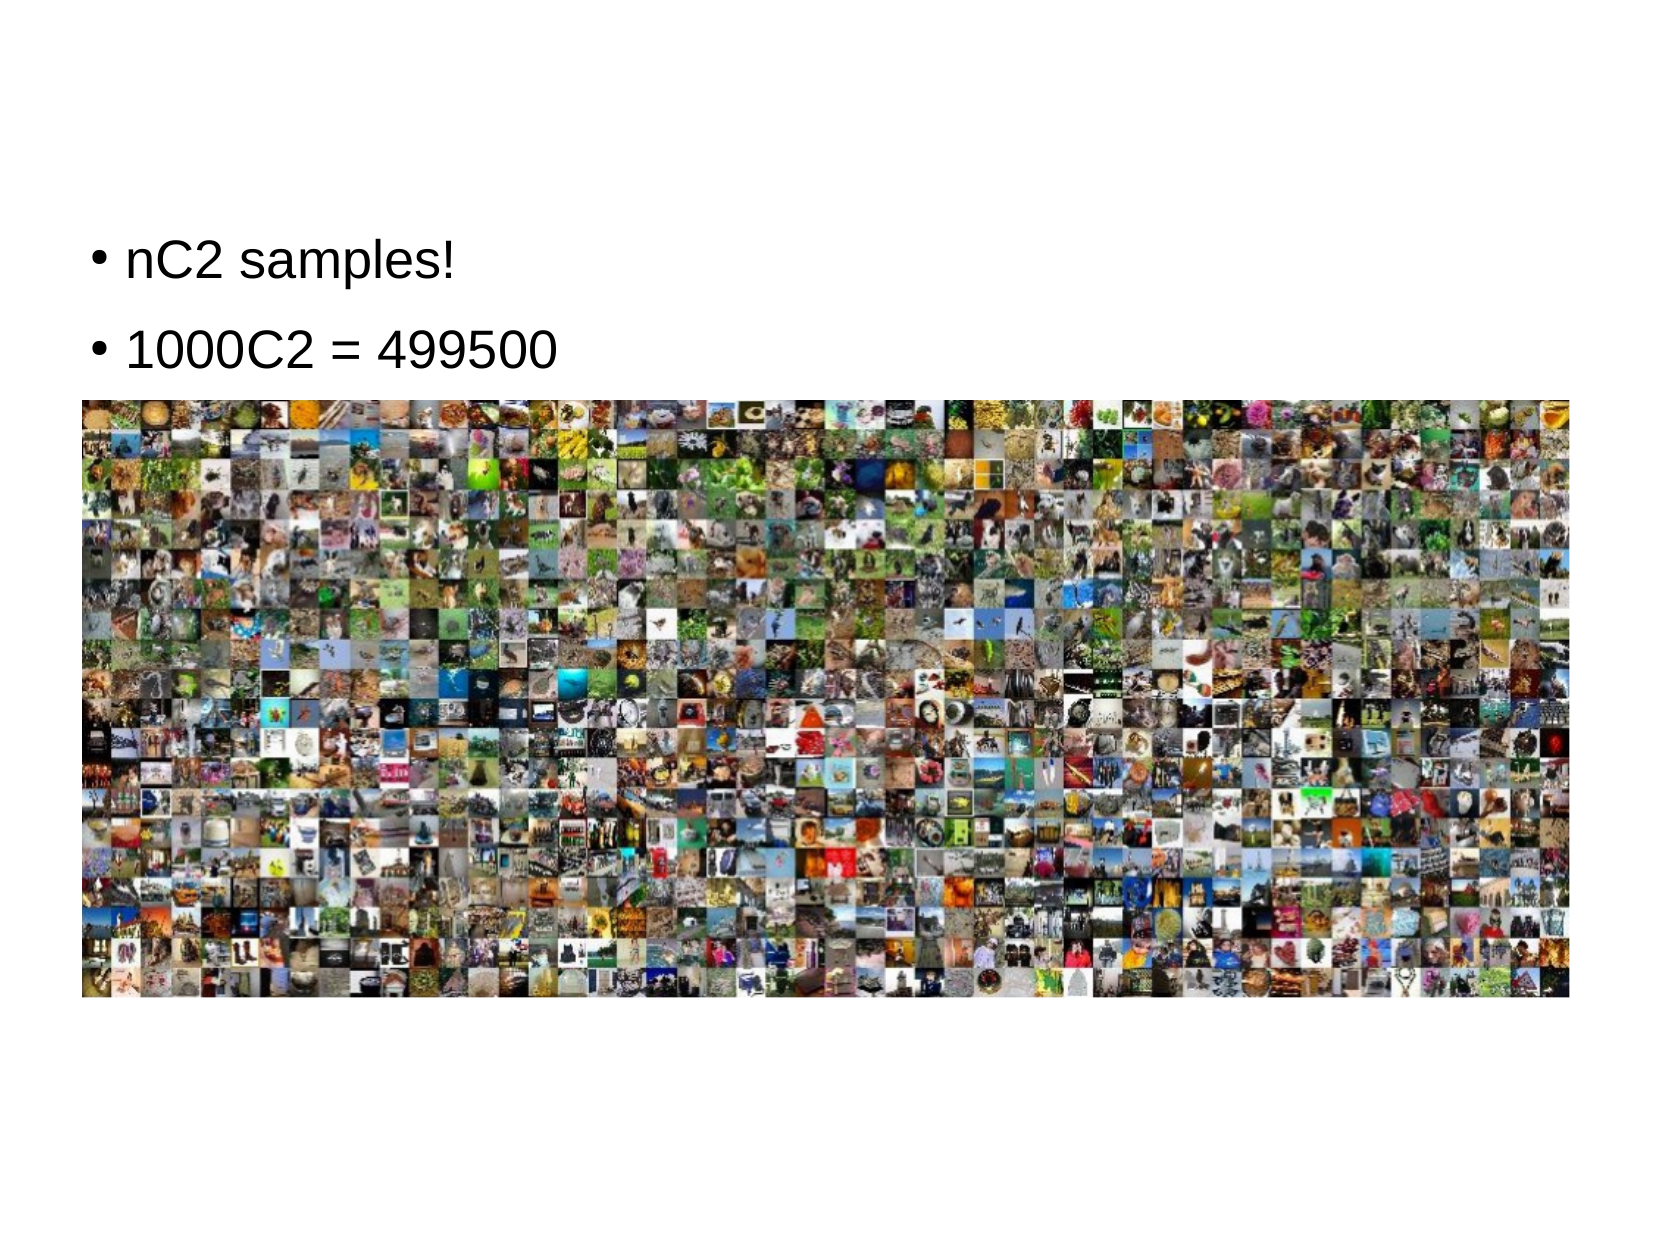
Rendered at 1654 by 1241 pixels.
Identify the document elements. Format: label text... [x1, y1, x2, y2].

text_box nC2 samples! 1000C2 = 499500 [75, 221, 1276, 616]
picture [82, 400, 1571, 999]
